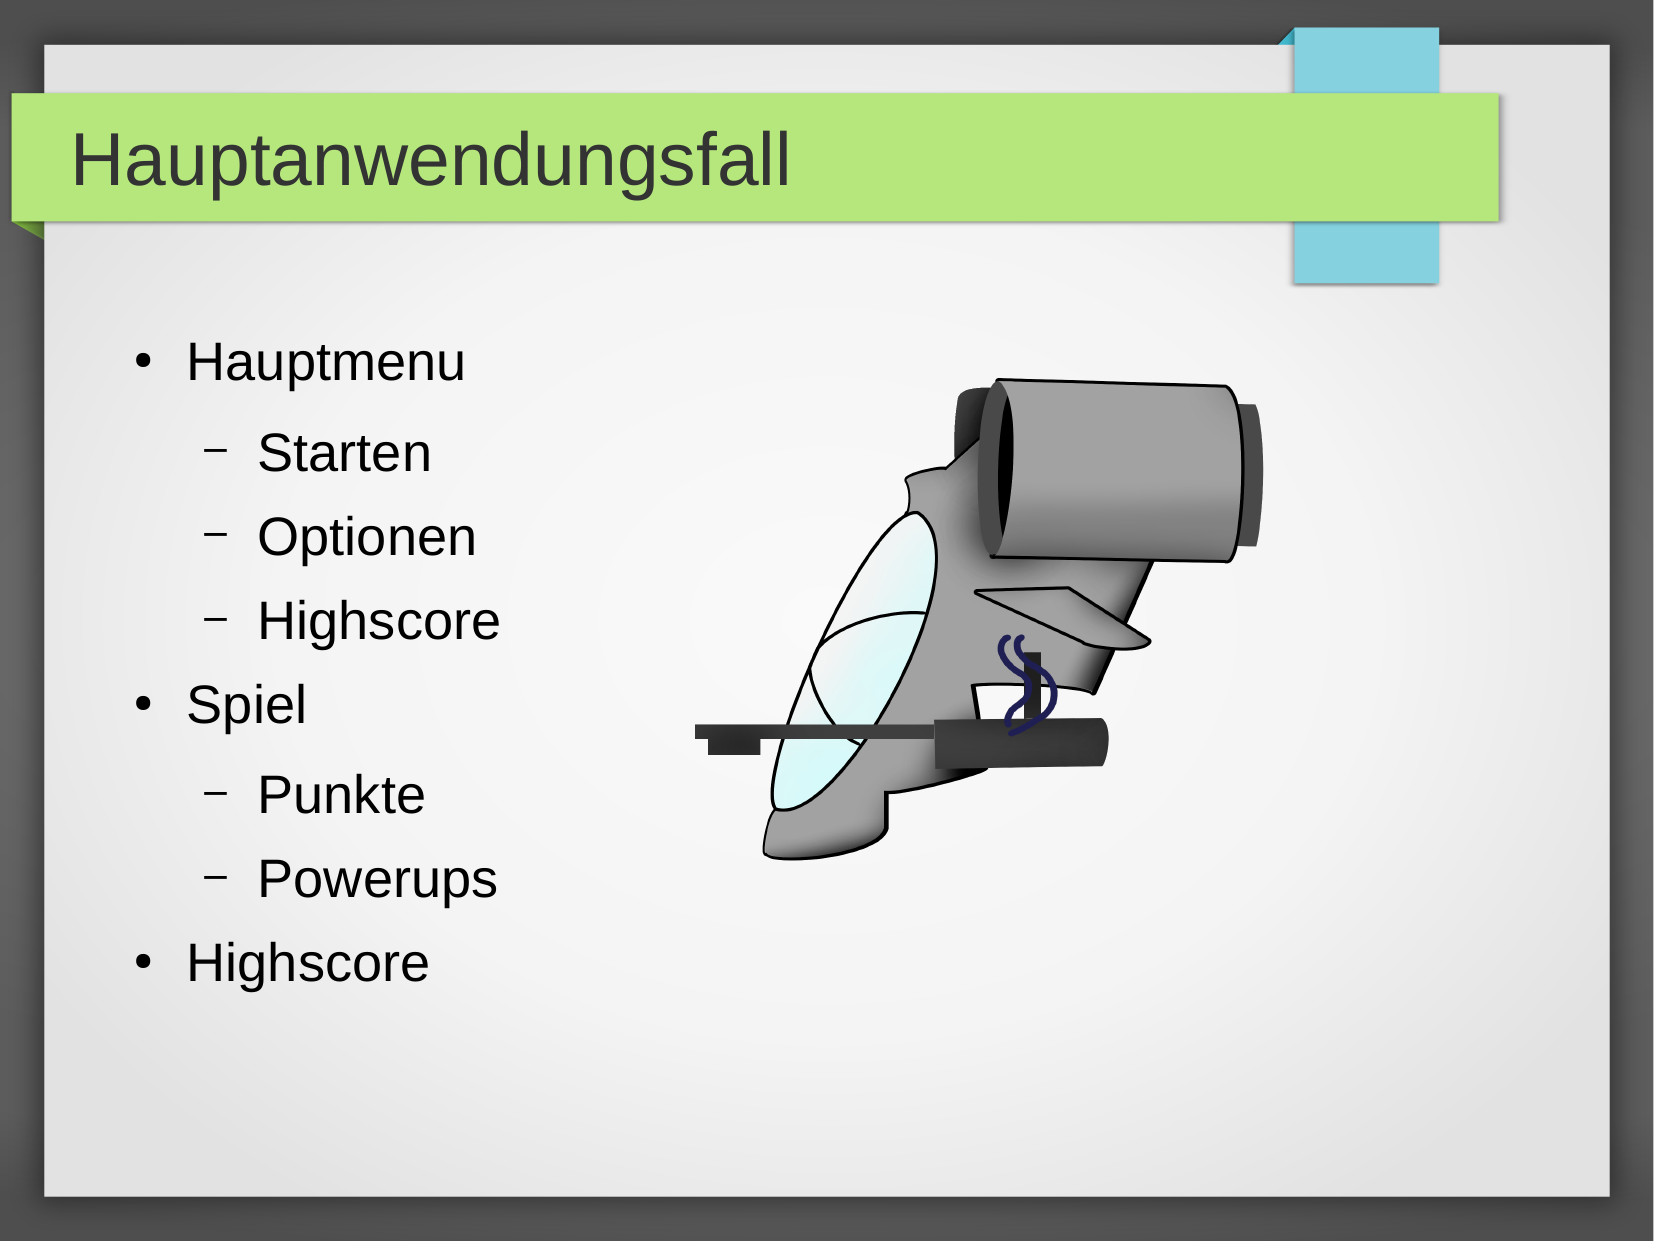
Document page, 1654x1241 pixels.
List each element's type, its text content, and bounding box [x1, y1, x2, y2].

title Hauptanwendungsfall [70, 106, 1229, 213]
list Hauptmenu Starten Optionen Highscore Spiel Punkte Powerups Highscore [115, 331, 1571, 1052]
picture [0, 0, 1654, 1241]
